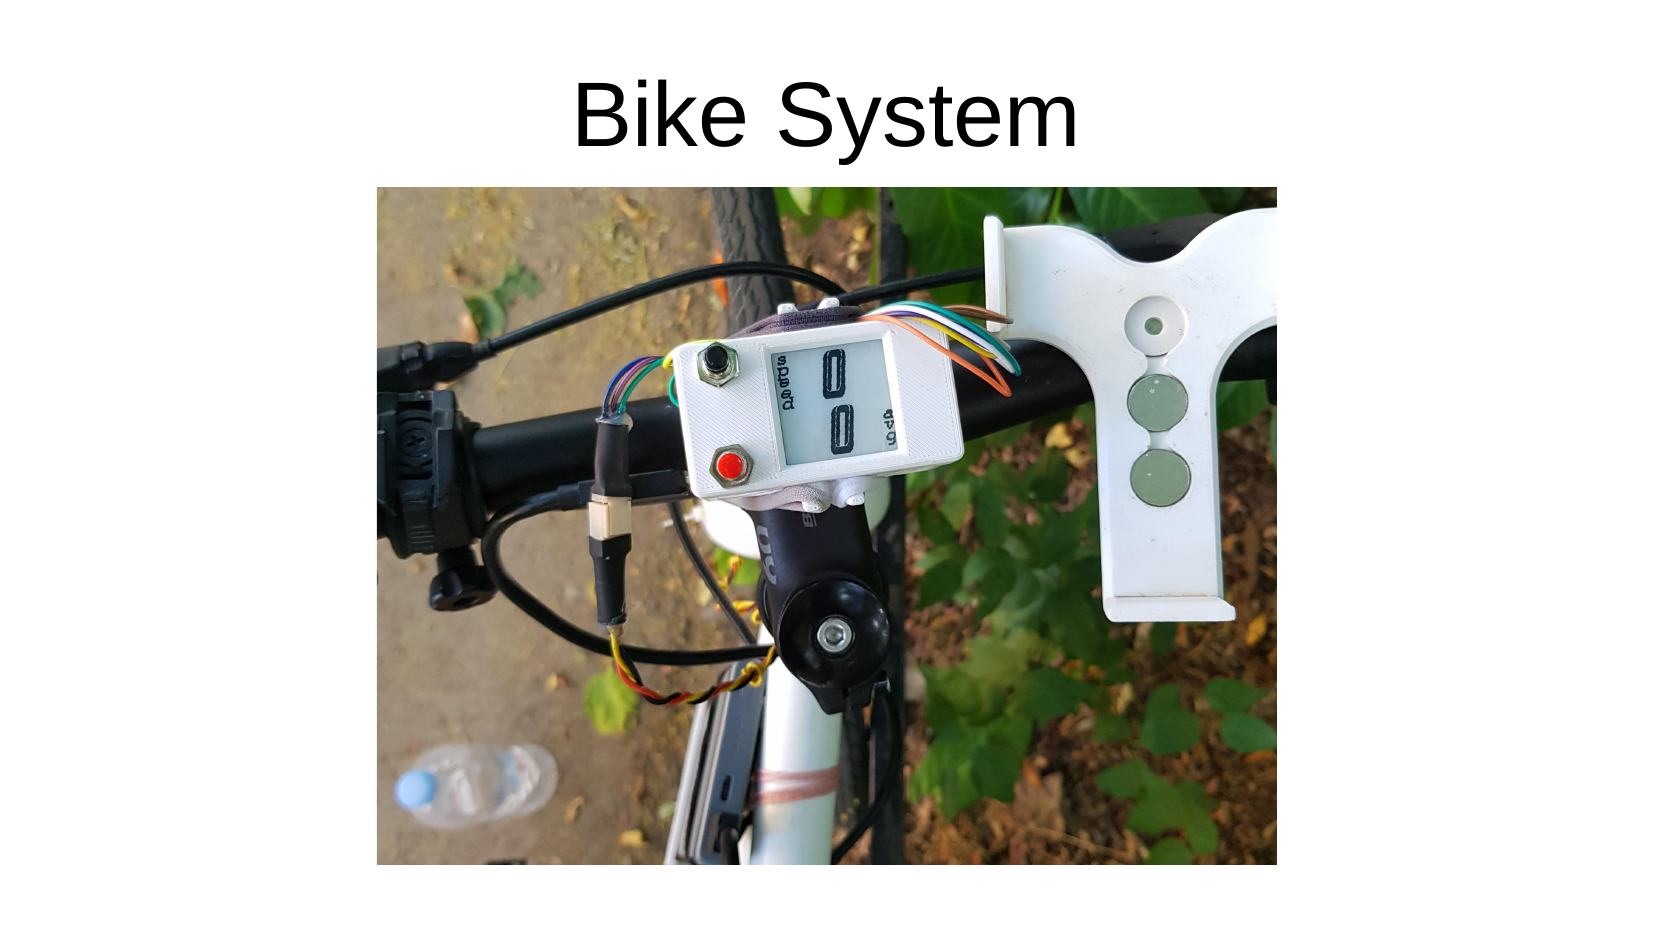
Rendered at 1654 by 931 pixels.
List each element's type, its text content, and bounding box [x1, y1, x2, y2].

title Bike System [82, 37, 1571, 193]
picture [376, 187, 1277, 865]
